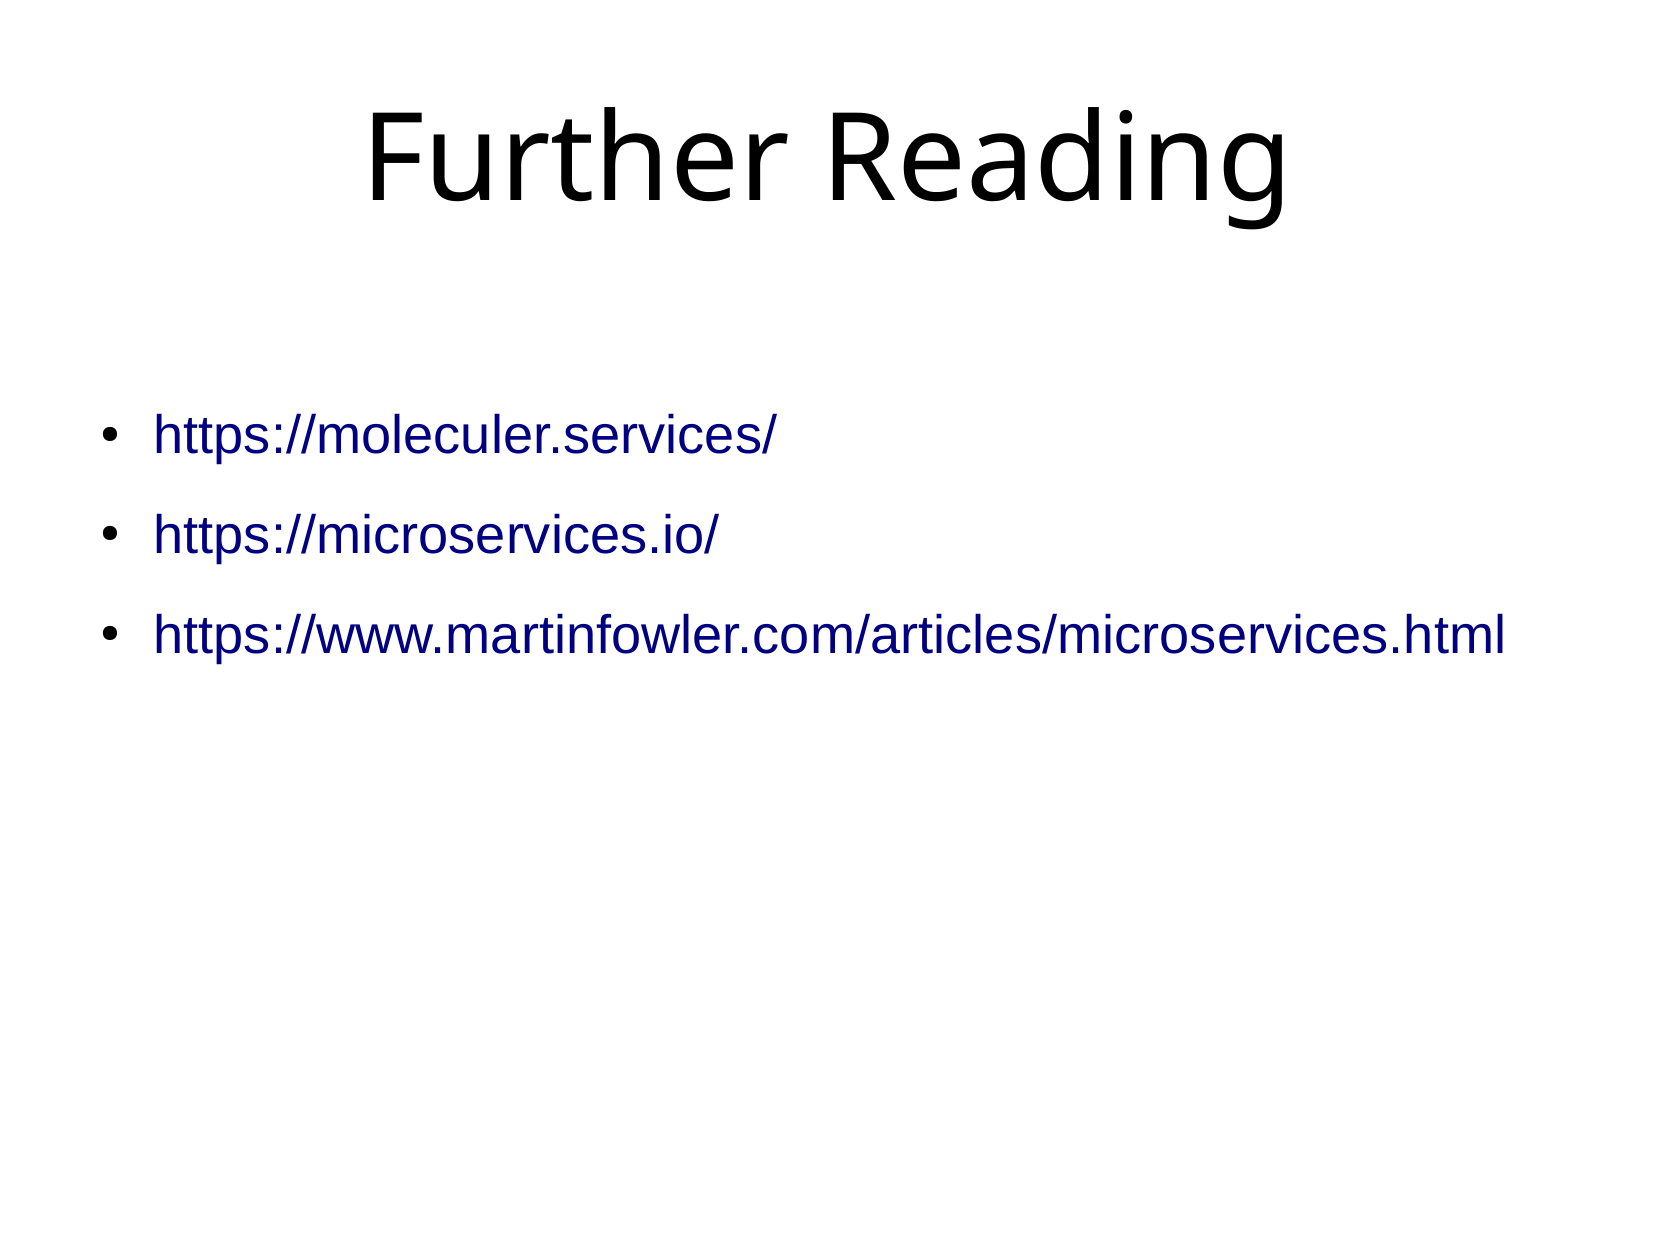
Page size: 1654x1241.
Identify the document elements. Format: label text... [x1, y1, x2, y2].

title Further Reading [82, 49, 1571, 257]
list https://moleculer.services/ https://microservices.io/ https://www.martinfowler.com/articles/microservices.html [82, 405, 1571, 1010]
